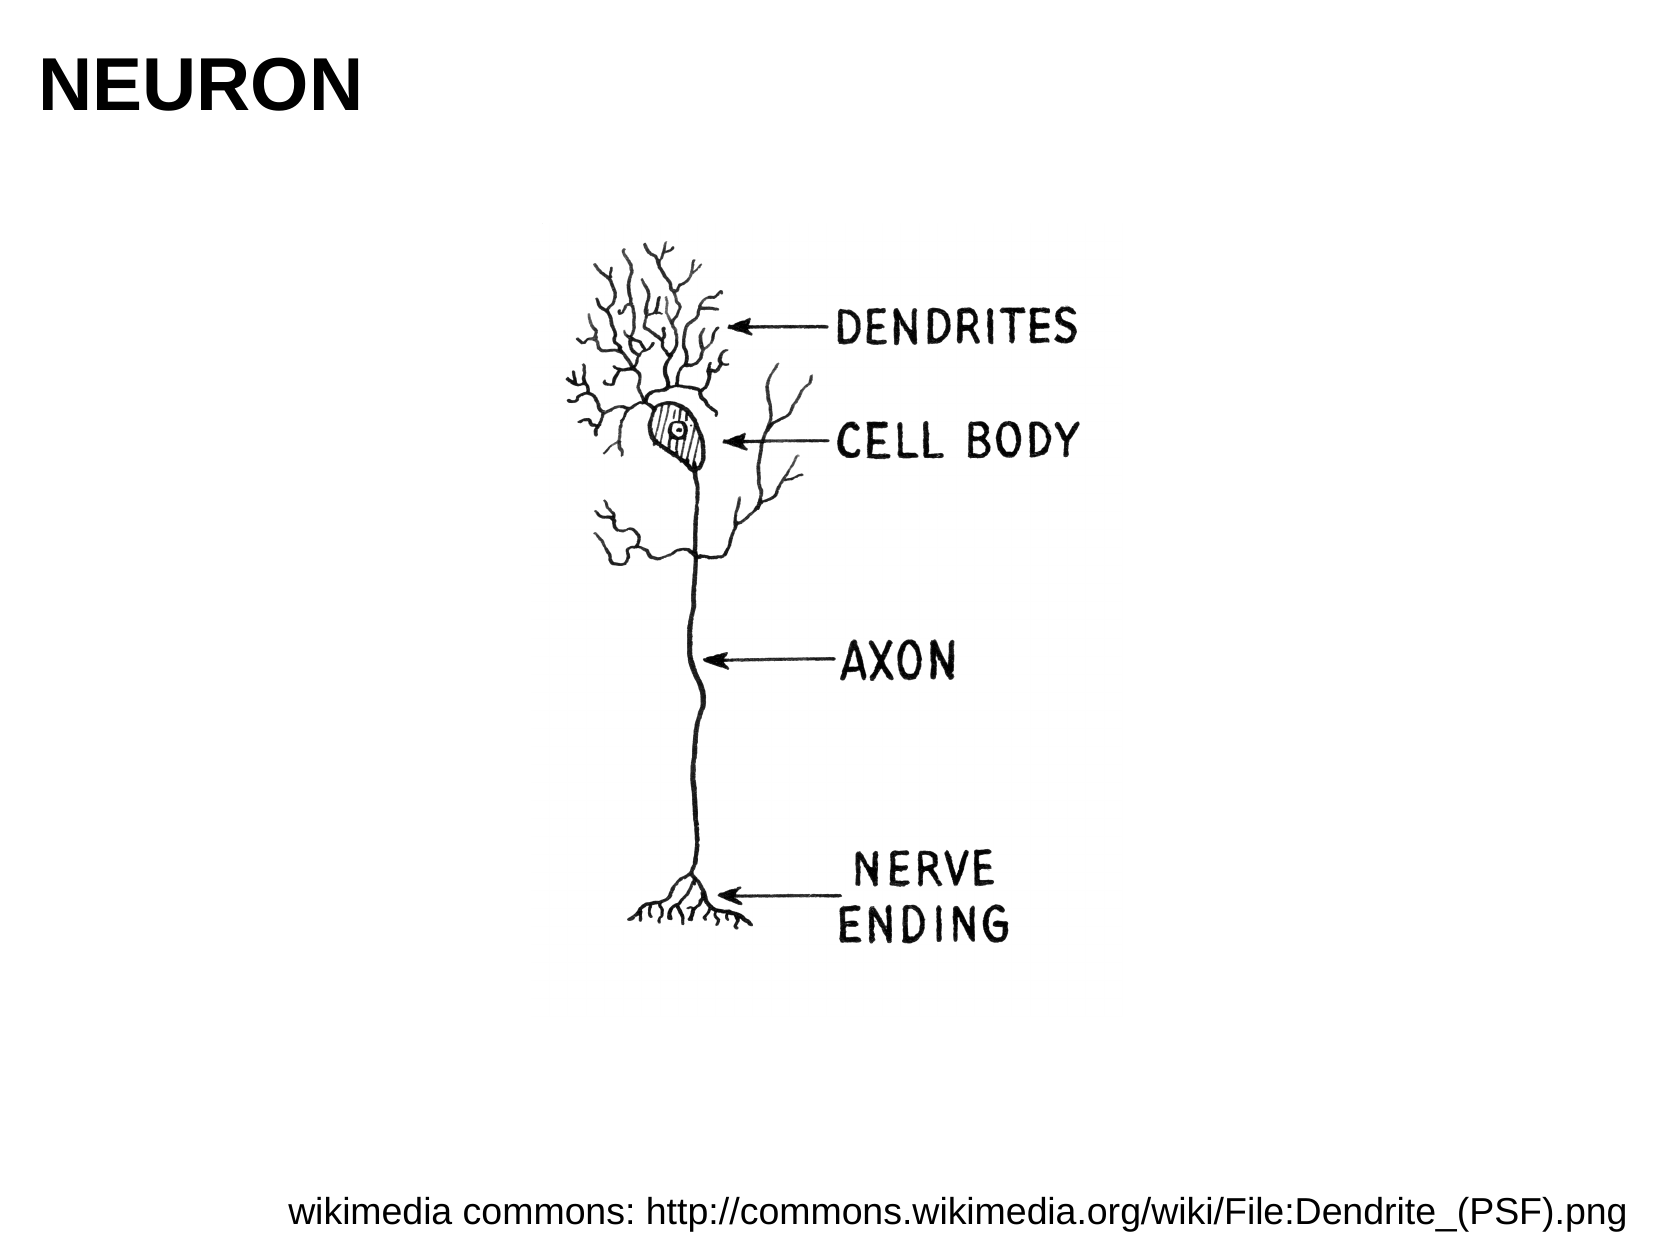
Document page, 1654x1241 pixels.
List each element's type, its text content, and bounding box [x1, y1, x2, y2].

text_box NEURON [23, 35, 379, 135]
text_box wikimedia commons: http://commons.wikimedia.org/wiki/File:Dendrite_(PSF).png [273, 1183, 1654, 1241]
picture [531, 223, 1123, 1017]
